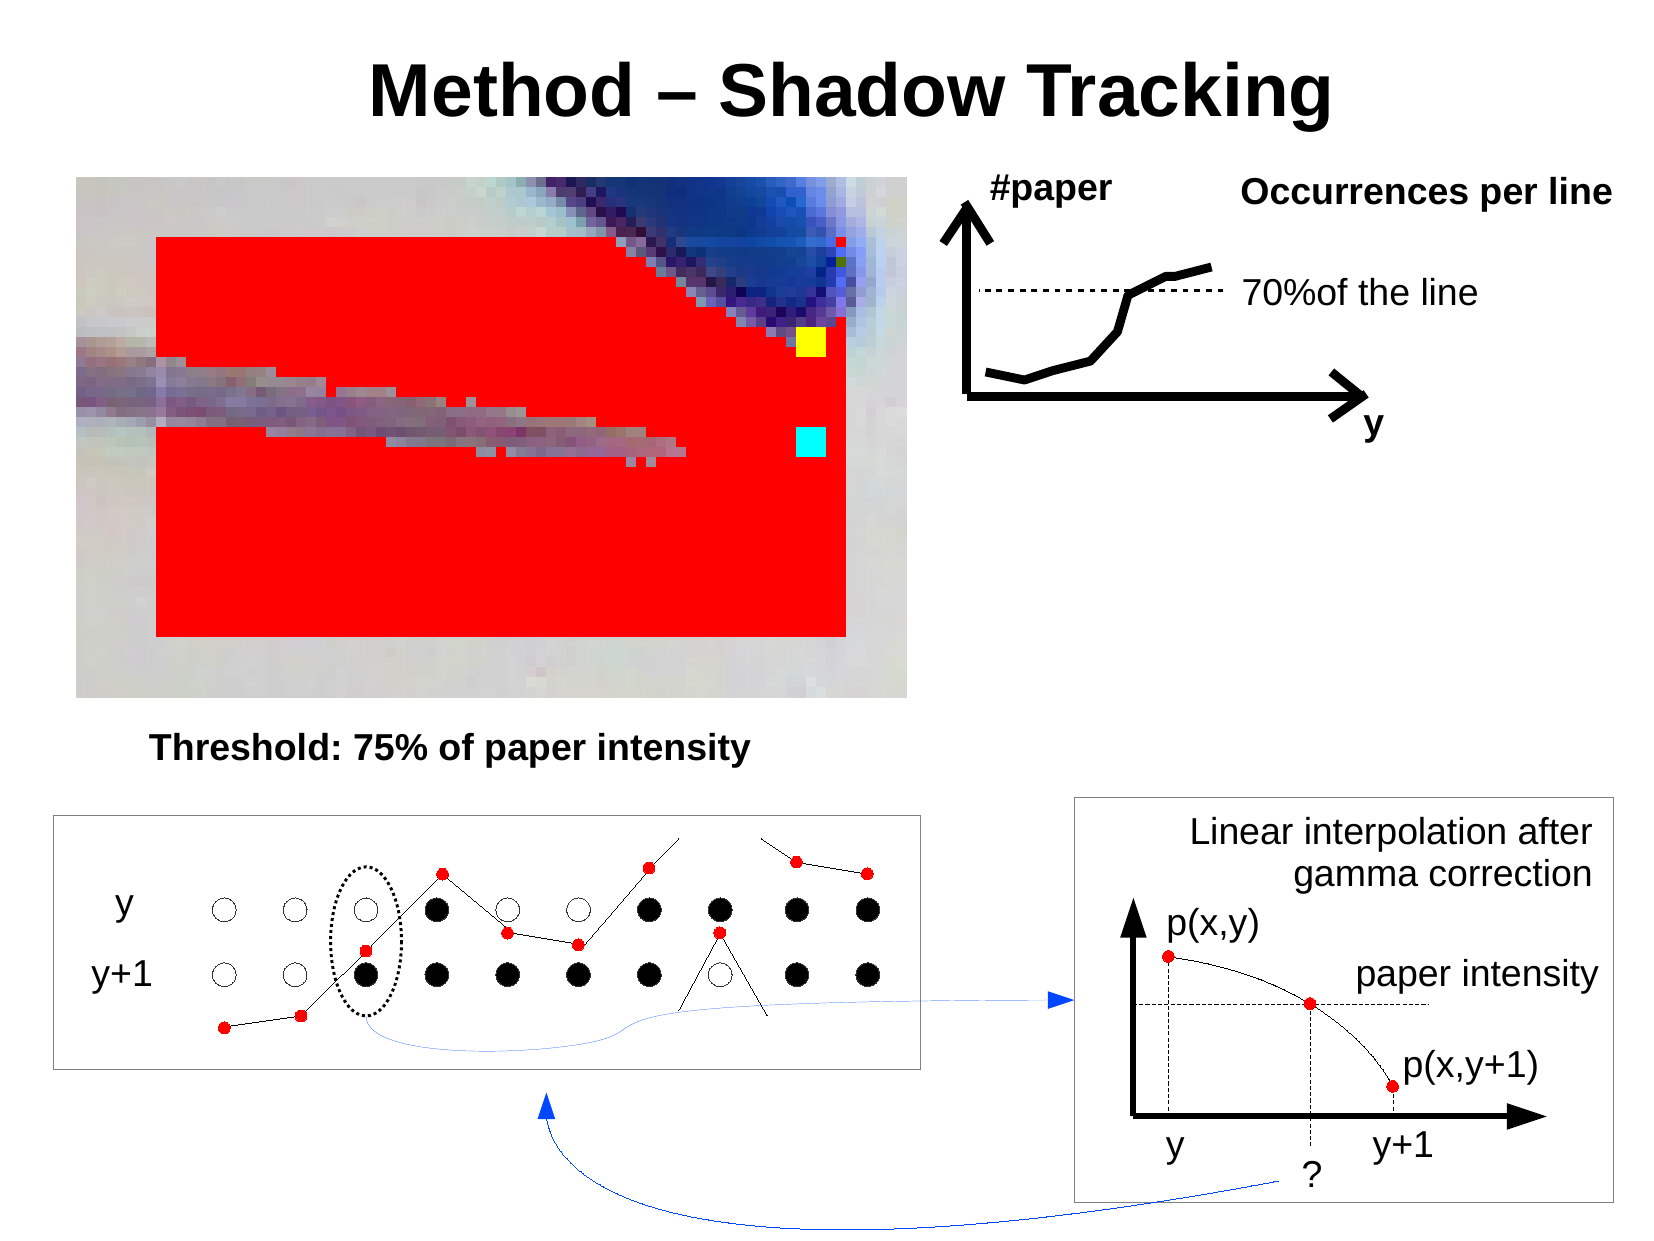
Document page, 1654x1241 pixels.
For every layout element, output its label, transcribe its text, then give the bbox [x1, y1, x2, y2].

text_box [501, 927, 514, 940]
text_box y [1151, 1116, 1223, 1174]
text_box 70%of the line [1222, 259, 1522, 326]
text_box [708, 962, 733, 987]
text_box [708, 897, 733, 922]
text_box [861, 867, 874, 880]
text_box ? [1286, 1145, 1335, 1203]
text_box [713, 926, 726, 939]
text_box [566, 962, 591, 987]
text_box y [100, 874, 149, 932]
text_box [212, 897, 237, 922]
text_box [785, 897, 809, 922]
text_box [785, 962, 809, 987]
text_box [572, 938, 585, 951]
text_box [436, 868, 449, 881]
text_box y [1348, 394, 1412, 451]
text_box [354, 897, 378, 922]
text_box [855, 962, 880, 987]
text_box [495, 962, 520, 987]
text_box [637, 962, 662, 987]
text_box [566, 897, 591, 922]
text_box [425, 897, 449, 922]
text_box [360, 945, 372, 957]
text_box [1162, 950, 1175, 963]
text_box [283, 897, 308, 922]
picture [76, 177, 907, 698]
text_box [424, 962, 449, 987]
text_box #paper [975, 159, 1147, 217]
text_box [212, 962, 237, 987]
text_box [1304, 997, 1316, 1010]
text_box Linear interpolation after gamma correction [1174, 803, 1608, 903]
text_box y+1 [1357, 1116, 1459, 1174]
text_box Occurrences per line [1221, 158, 1636, 225]
text_box [354, 962, 378, 987]
text_box [790, 856, 803, 868]
text_box y+1 [76, 945, 168, 1002]
text_box [283, 962, 307, 987]
text_box [643, 862, 655, 874]
text_box [856, 897, 880, 922]
text_box [1386, 1080, 1399, 1093]
text_box paper intensity [1340, 945, 1614, 1002]
text_box [218, 1021, 231, 1034]
text_box Threshold: 75% of paper intensity [129, 714, 771, 781]
text_box [295, 1010, 307, 1022]
text_box p(x,y) [1151, 894, 1276, 952]
text_box Method – Shadow Tracking [354, 41, 1350, 141]
text_box p(x,y+1) [1387, 1036, 1555, 1093]
text_box [637, 897, 662, 922]
text_box [495, 897, 520, 922]
